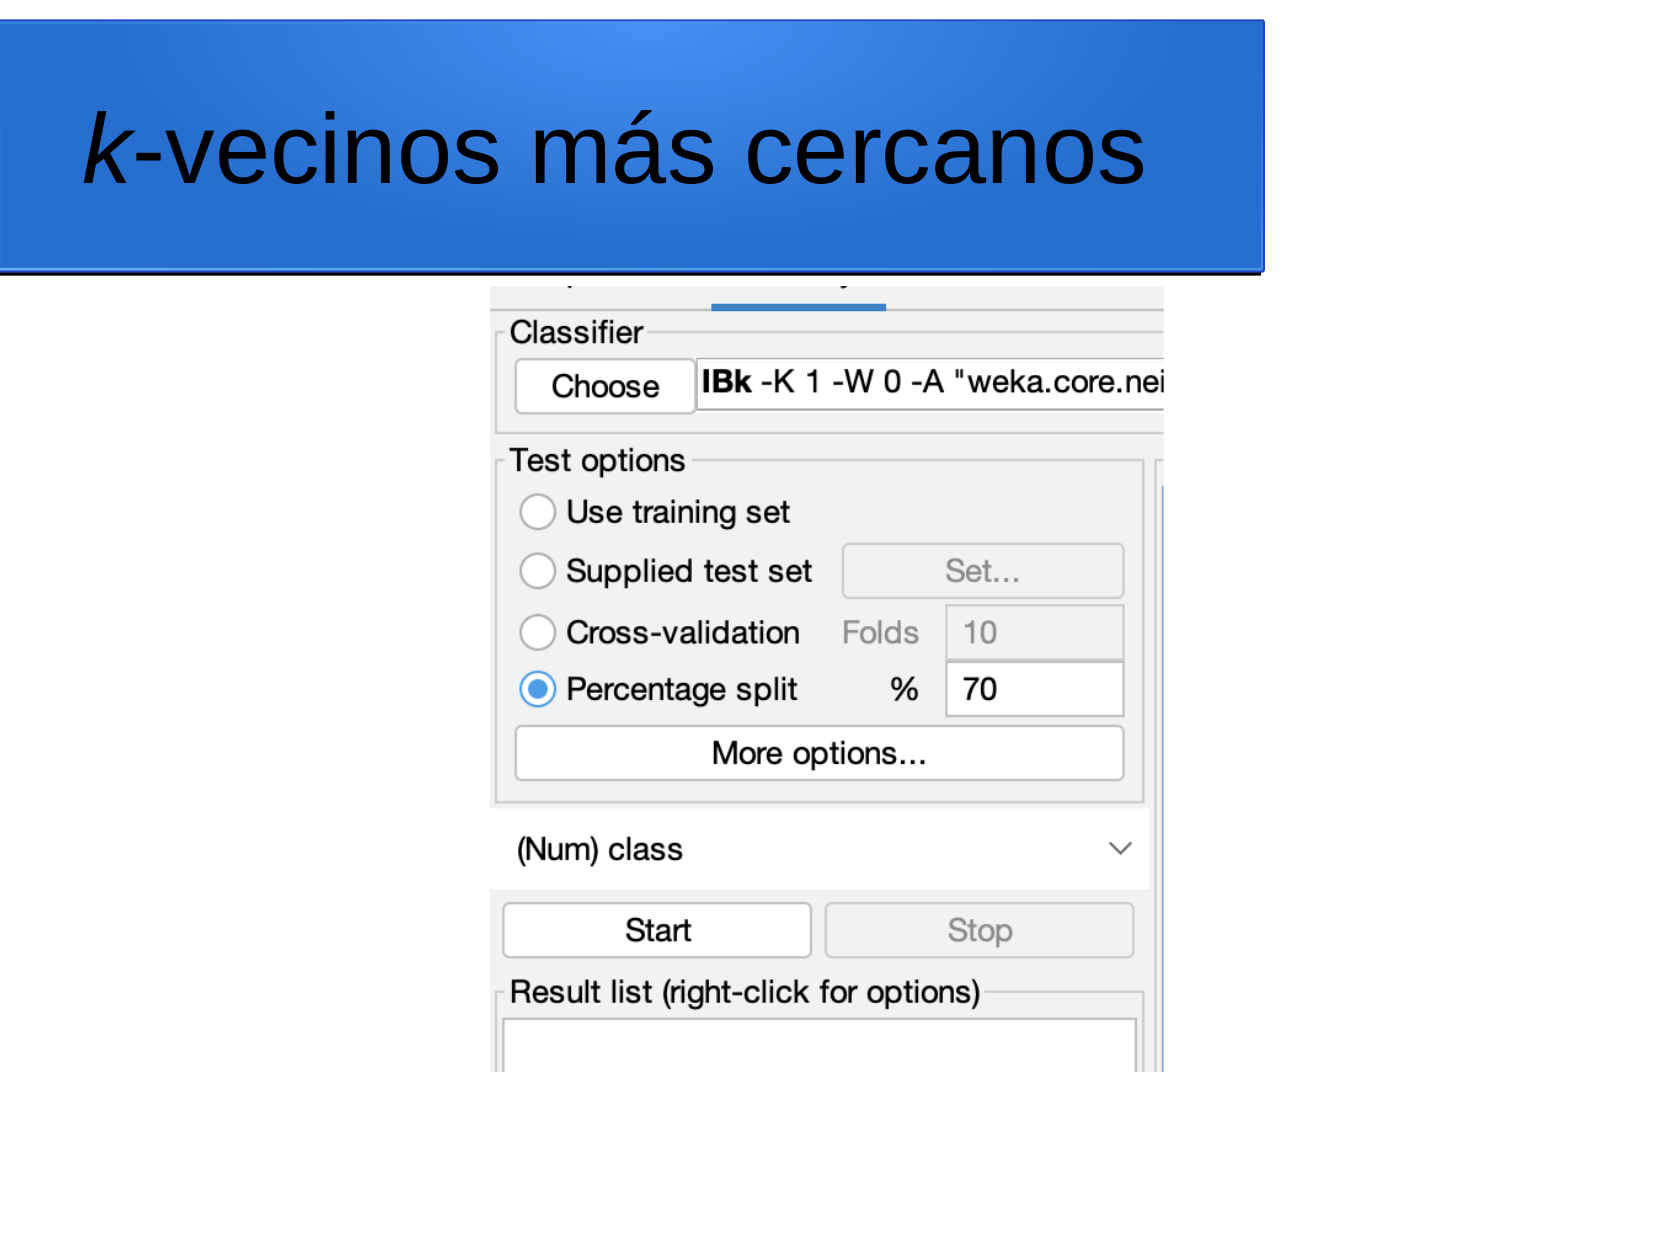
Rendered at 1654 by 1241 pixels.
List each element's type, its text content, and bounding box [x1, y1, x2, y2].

picture [490, 286, 1164, 1072]
title k-vecinos más cercanos [82, 47, 1235, 252]
